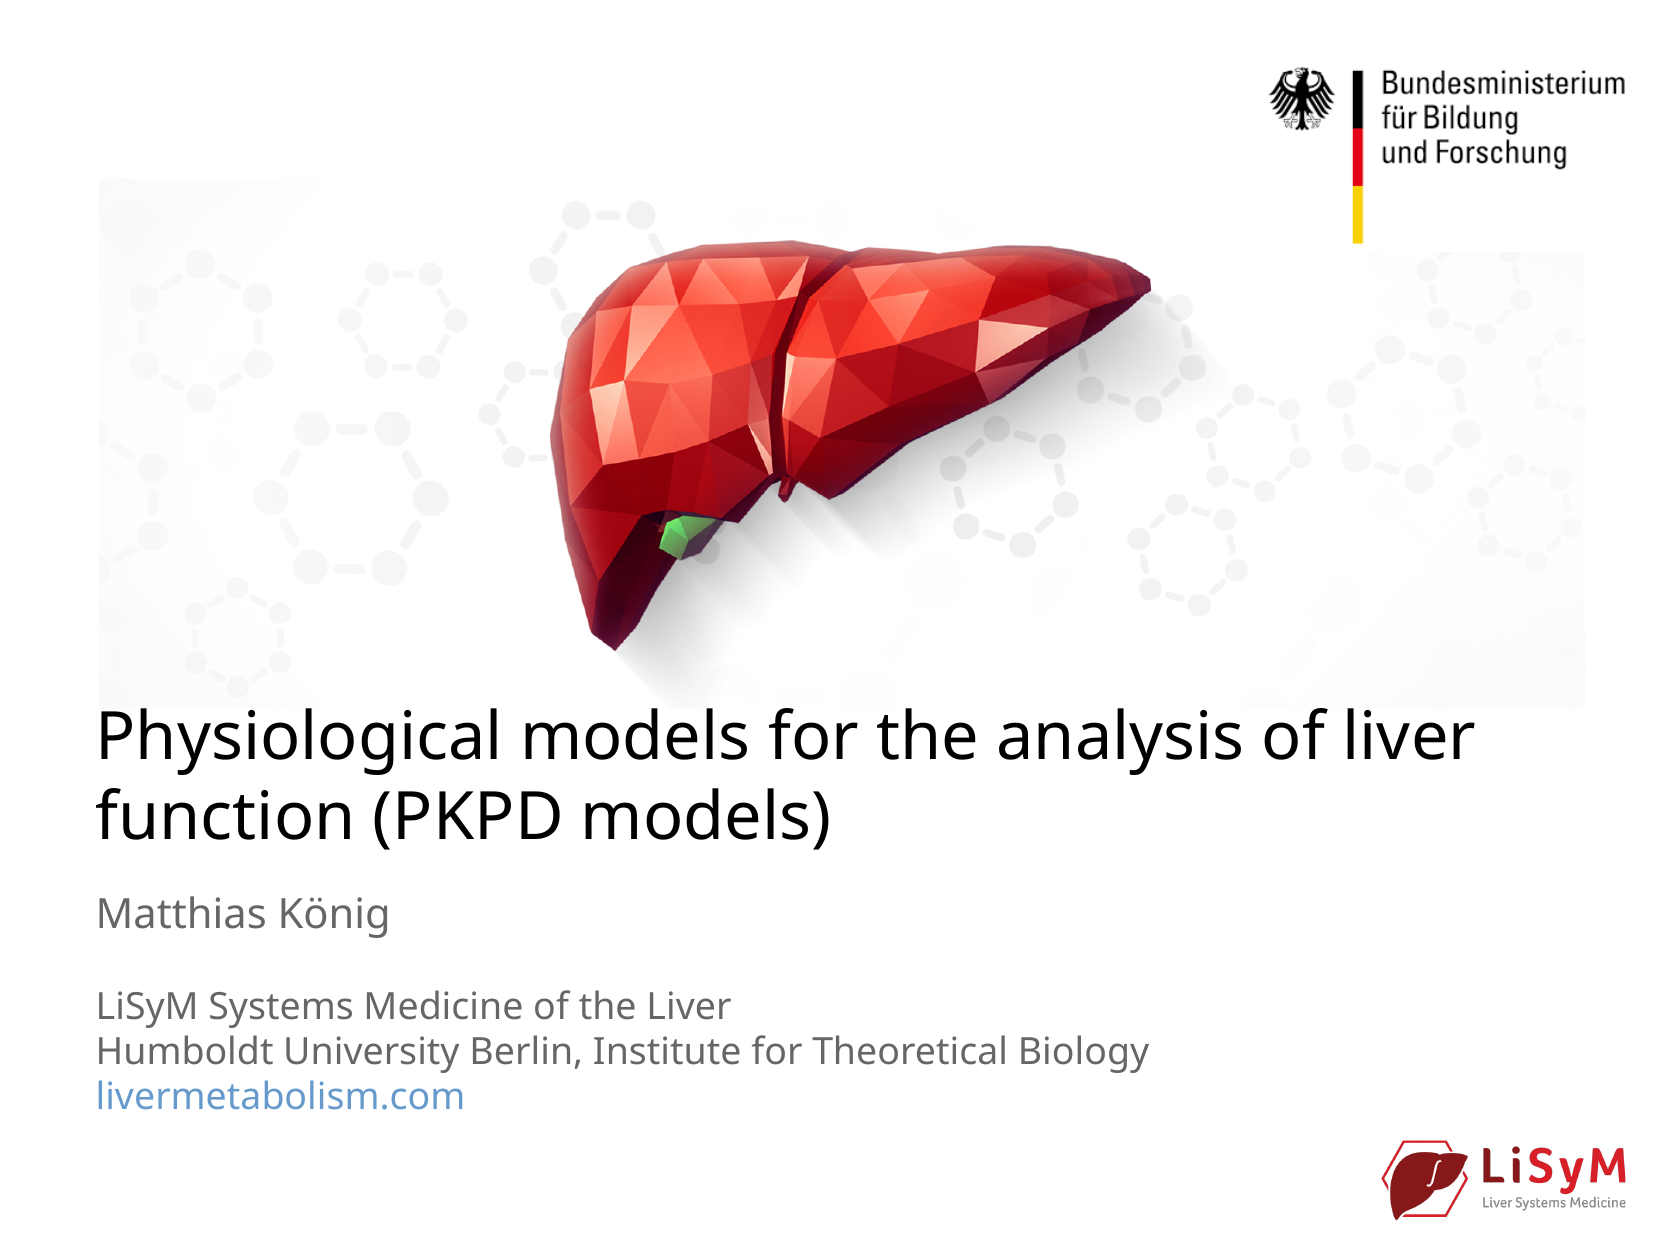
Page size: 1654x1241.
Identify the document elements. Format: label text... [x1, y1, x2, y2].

text_box Physiological models for the analysis of liver function (PKPD models) [80, 685, 1573, 1031]
text_box Matthias König LiSyM Systems Medicine of the Liver Humboldt University Berlin, Institute for Theoretical Biology livermetabolism.com [80, 879, 1542, 1225]
picture [99, 59, 1633, 710]
picture [1542, 1139, 1627, 1222]
